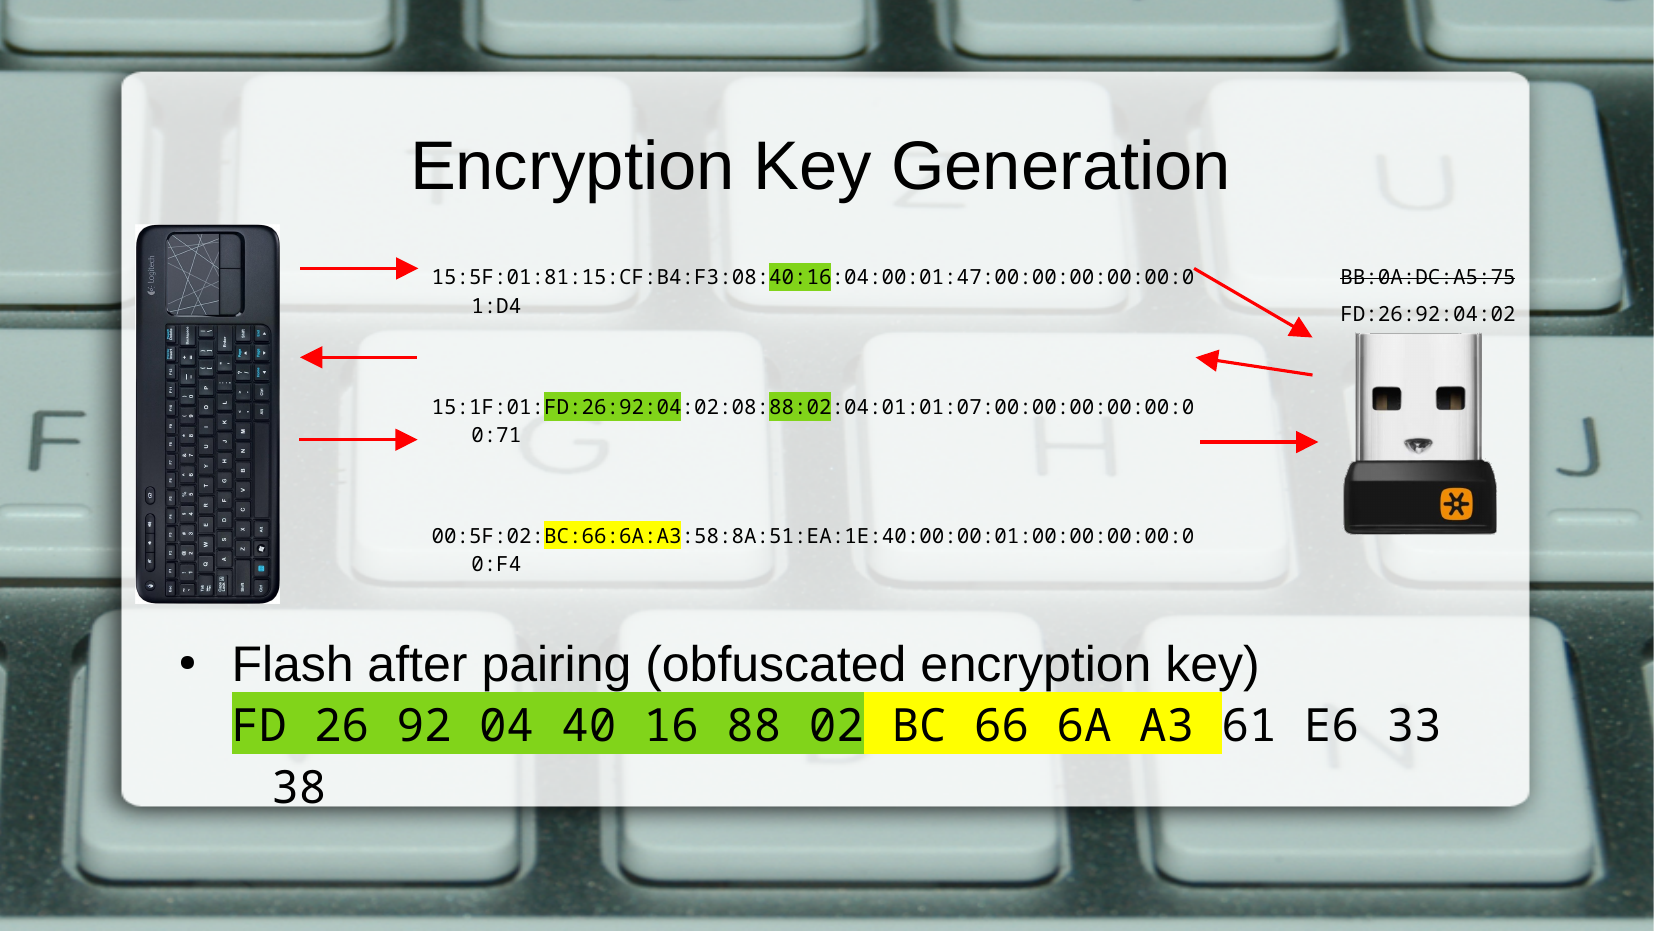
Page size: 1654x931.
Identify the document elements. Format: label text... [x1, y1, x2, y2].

text_box FD:26:92:04:02 [1312, 292, 1538, 328]
title Encryption Key Generation [135, 88, 1506, 244]
picture [0, 0, 1654, 931]
text_box BB:0A:DC:A5:75 [1312, 254, 1538, 291]
list Flash after pairing (obfuscated encryption key) FD 26 92 04 40 16 88 02 BC 66 6A A3 61 E6 33 38 [147, 636, 1506, 894]
list 15:5F:01:81:15:CF:B4:F3:08:40:16:04:00:01:47:00:00:00:00:00:01:D4 15:1F:01:FD:26:92:04:02:08:88:02:04:01:01:07:00:00:00:00:00:00:71 00:5F:02:BC:66:6A:A3:58:8A:51:EA:1E:40:00:00:01:00:00:00:00:00:F4 [418, 262, 1206, 562]
